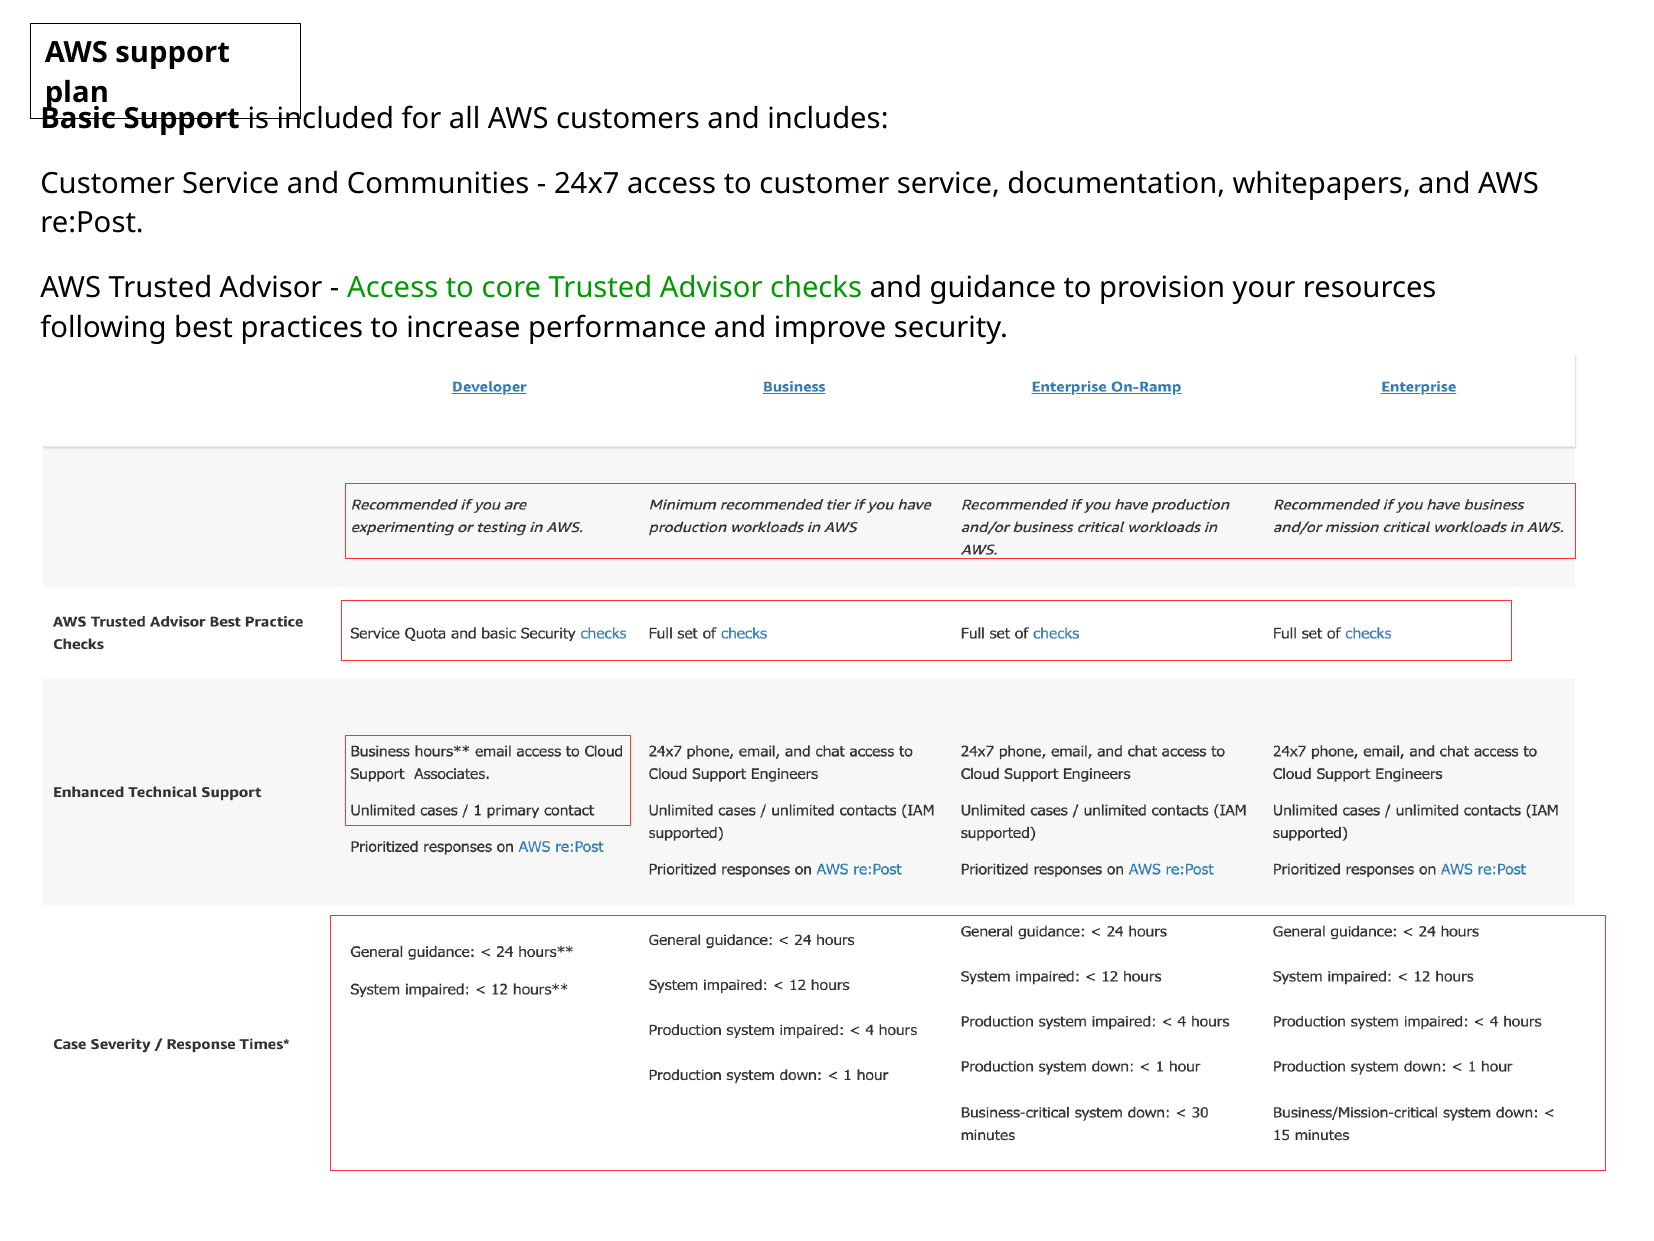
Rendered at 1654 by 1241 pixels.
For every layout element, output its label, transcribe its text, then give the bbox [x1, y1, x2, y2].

text_box Basic Support is included for all AWS customers and includes: Customer Service and Communities - 24x7 access to customer service, documentation, whitepapers, and AWS re:Post. AWS Trusted Advisor - Access to core Trusted Advisor checks and guidance to provision your resources following best practices to increase performance and improve security. AWS Personal Health Dashboard - A personalized view of the health of AWS services, and alerts when your resources are impacted. [25, 90, 1561, 361]
text_box [345, 735, 631, 826]
text_box [341, 600, 1512, 661]
text_box AWS support plan [30, 23, 301, 69]
text_box [345, 483, 1576, 559]
text_box [330, 915, 1606, 1171]
picture [34, 355, 1591, 1171]
